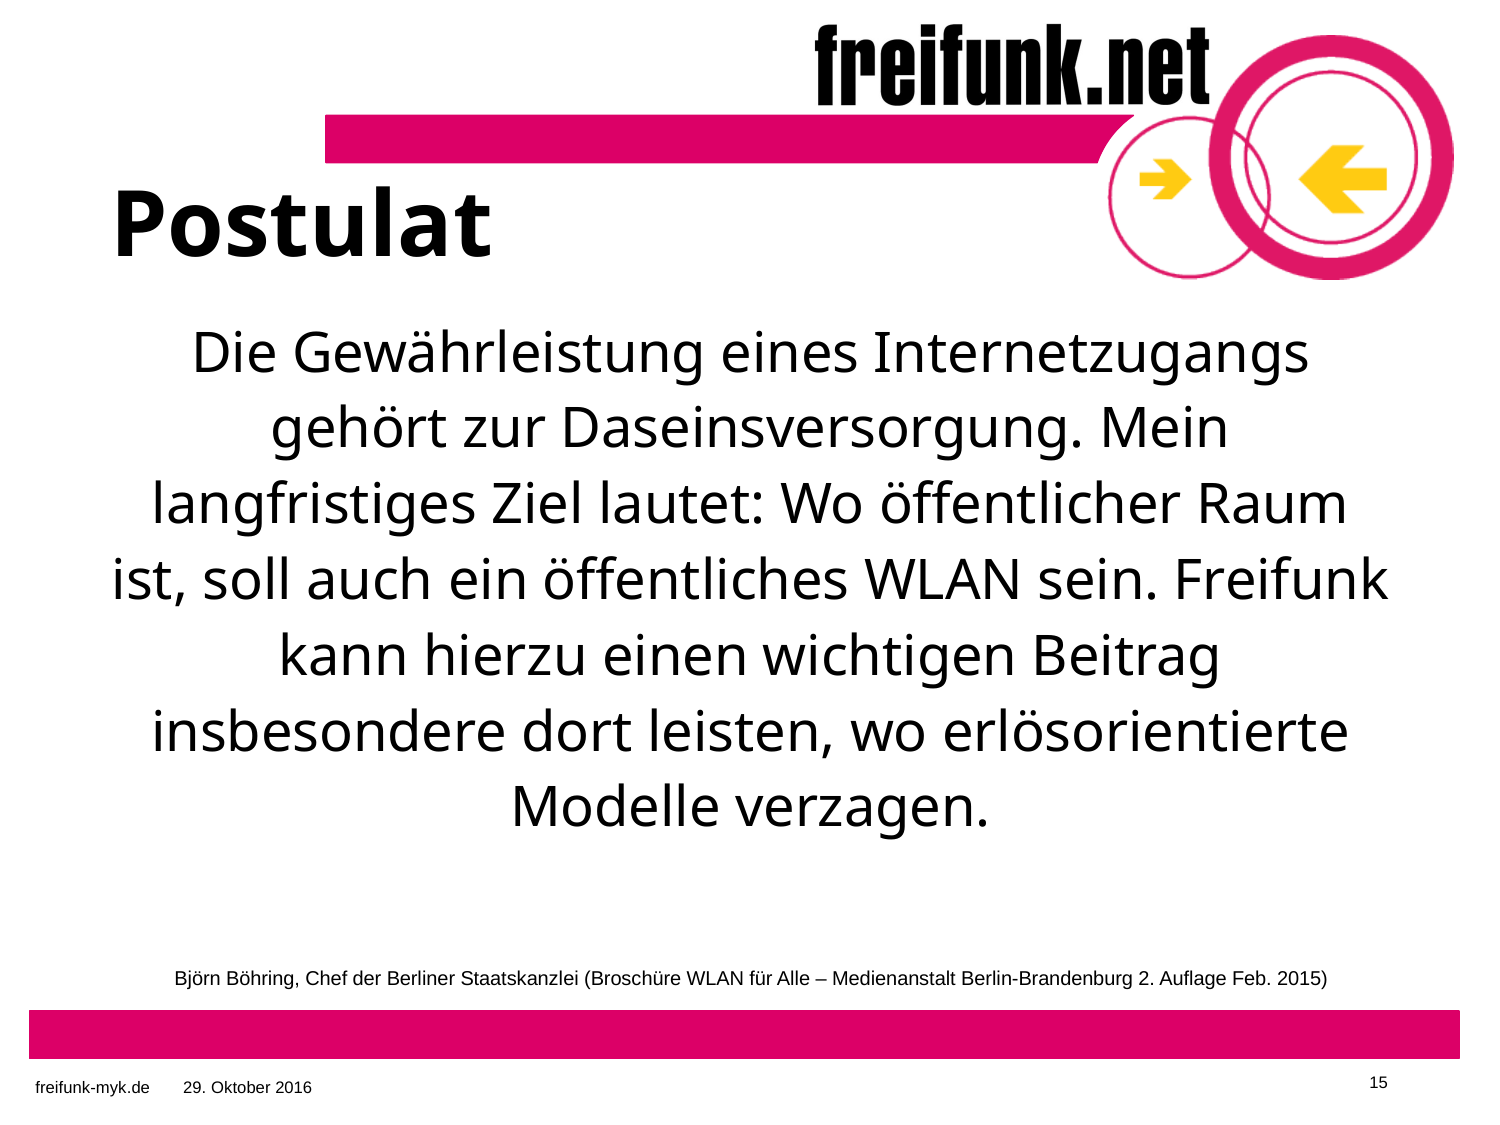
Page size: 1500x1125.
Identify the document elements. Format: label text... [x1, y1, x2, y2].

list Die Gewährleistung eines Internetzugangs gehört zur Daseinsversorgung. Mein langfristiges Ziel lautet: Wo öffentlicher Raum ist, soll auch ein öffentliches WLAN sein. Freifunk kann hierzu einen wichtigen Beitrag insbesondere dort leisten, wo erlösorientierte Modelle verzagen. Björn Böhring, Chef der Berliner Staatskanzlei (Broschüre WLAN für Alle – Medienanstalt Berlin-Brandenburg 2. Auflage Feb. 2015) [110, 312, 1392, 1000]
picture [816, 24, 1454, 280]
title Postulat [110, 160, 1093, 282]
